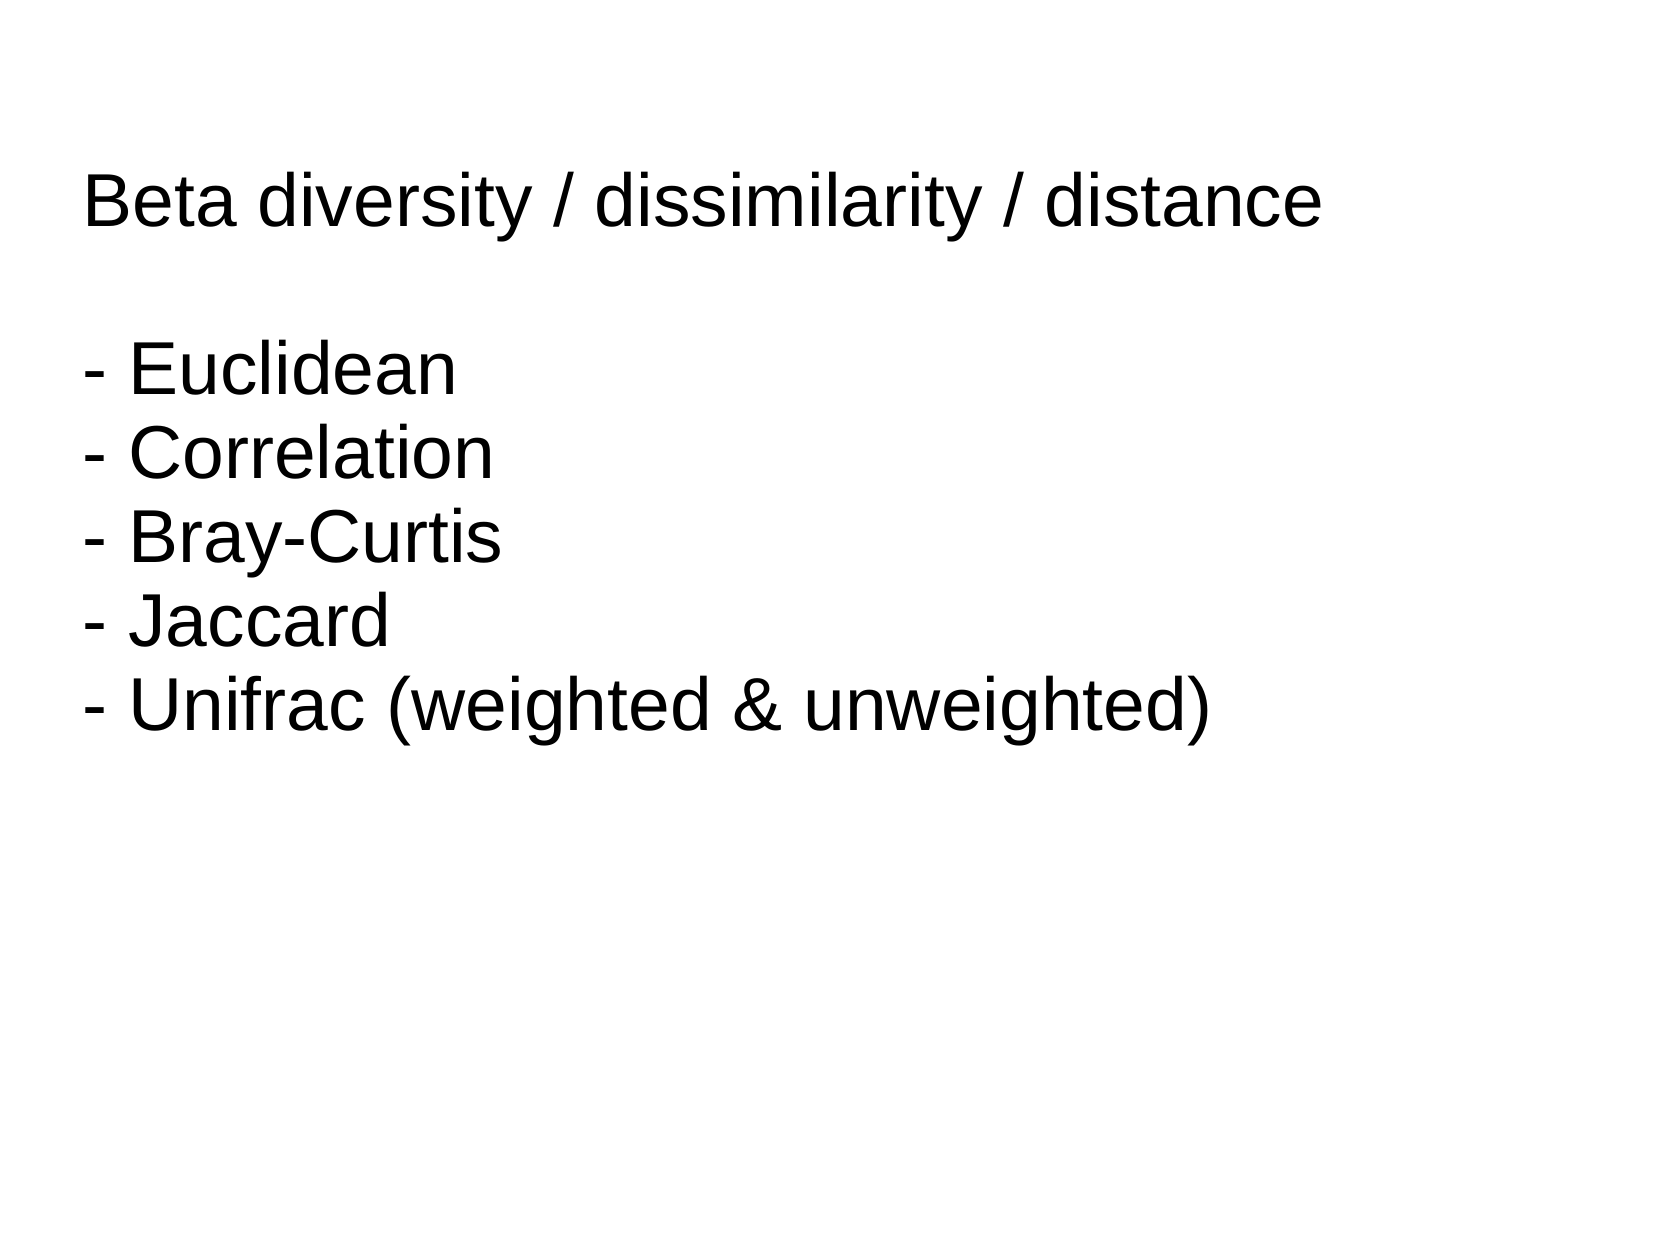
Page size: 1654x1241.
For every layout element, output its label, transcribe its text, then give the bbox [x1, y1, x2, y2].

title Beta diversity / dissimilarity / distance - Euclidean - Correlation - Bray-Curtis - Jaccard - Unifrac (weighted & unweighted) [82, 81, 1571, 907]
